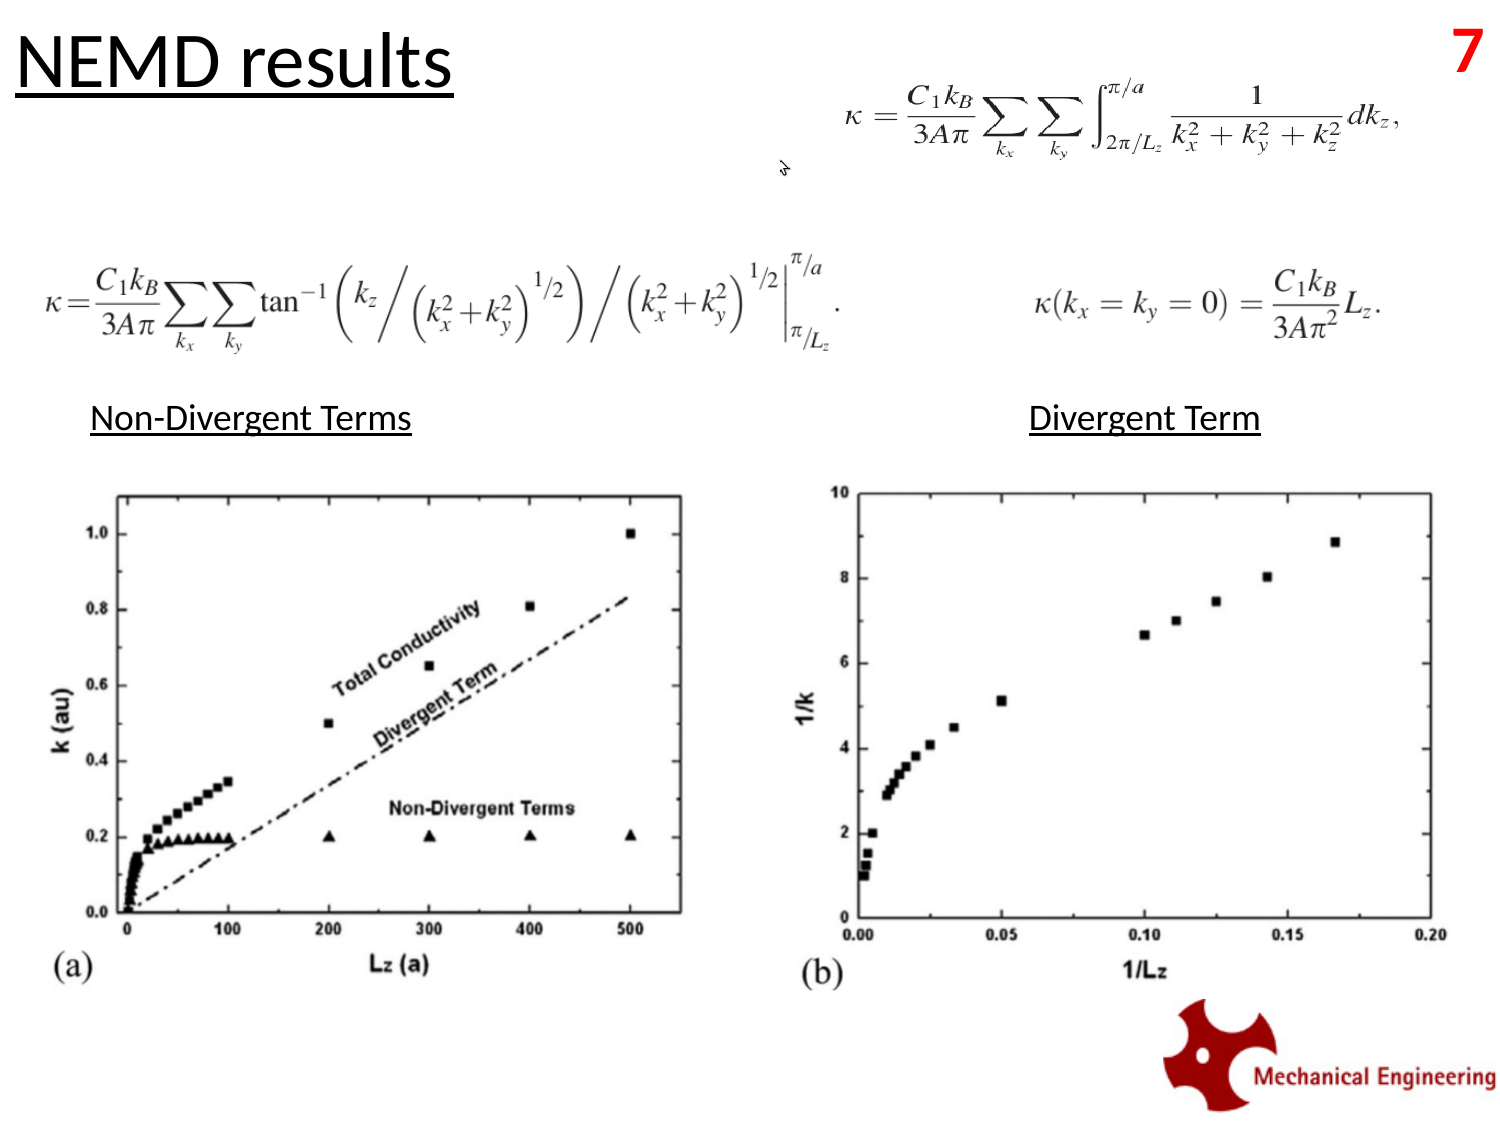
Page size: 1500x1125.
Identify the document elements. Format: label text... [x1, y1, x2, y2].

picture [780, 75, 1411, 186]
picture [781, 445, 1456, 992]
title Non-Divergent Terms [75, 355, 771, 476]
picture [30, 234, 854, 361]
text_box 7 [1436, 0, 1500, 93]
picture [945, 256, 1395, 376]
title Divergent Term [1013, 355, 1500, 476]
picture [42, 452, 717, 999]
picture [1162, 999, 1497, 1113]
title NEMD results [0, 0, 1500, 150]
